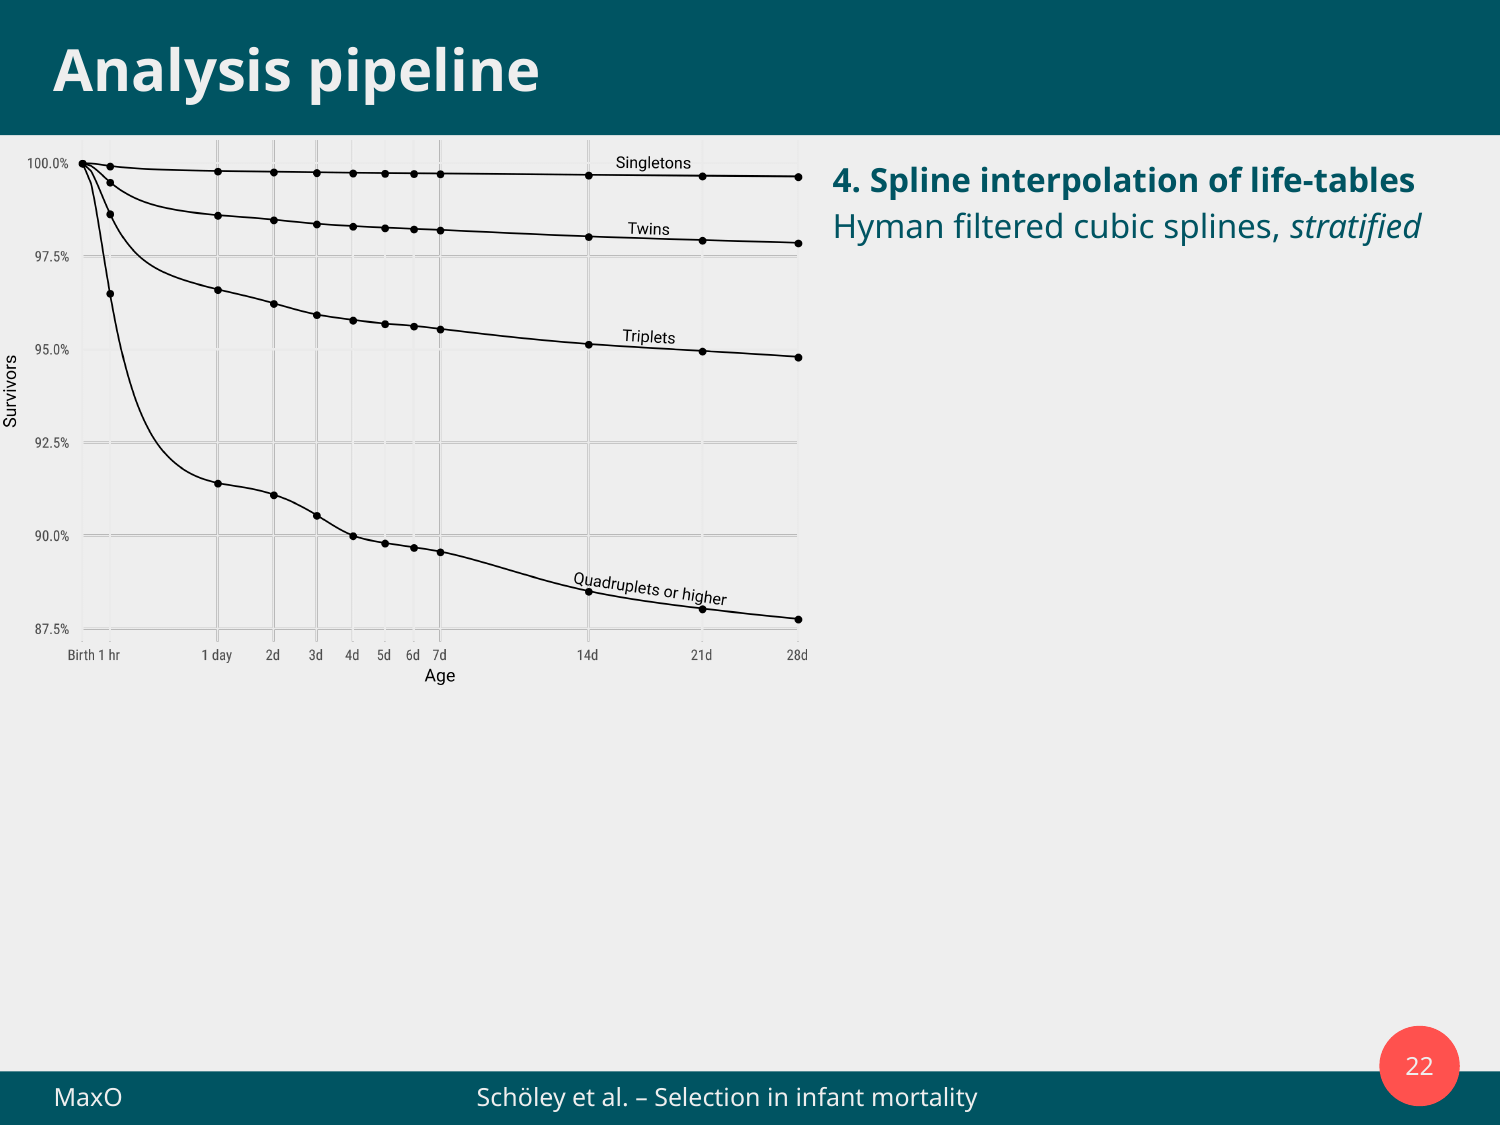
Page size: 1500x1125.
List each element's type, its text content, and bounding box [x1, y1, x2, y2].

picture [3, 140, 807, 685]
text_box 4. Spline interpolation of life-tables Hyman filtered cubic splines, stratified [817, 149, 1411, 253]
title Analysis pipeline [53, 0, 1447, 141]
